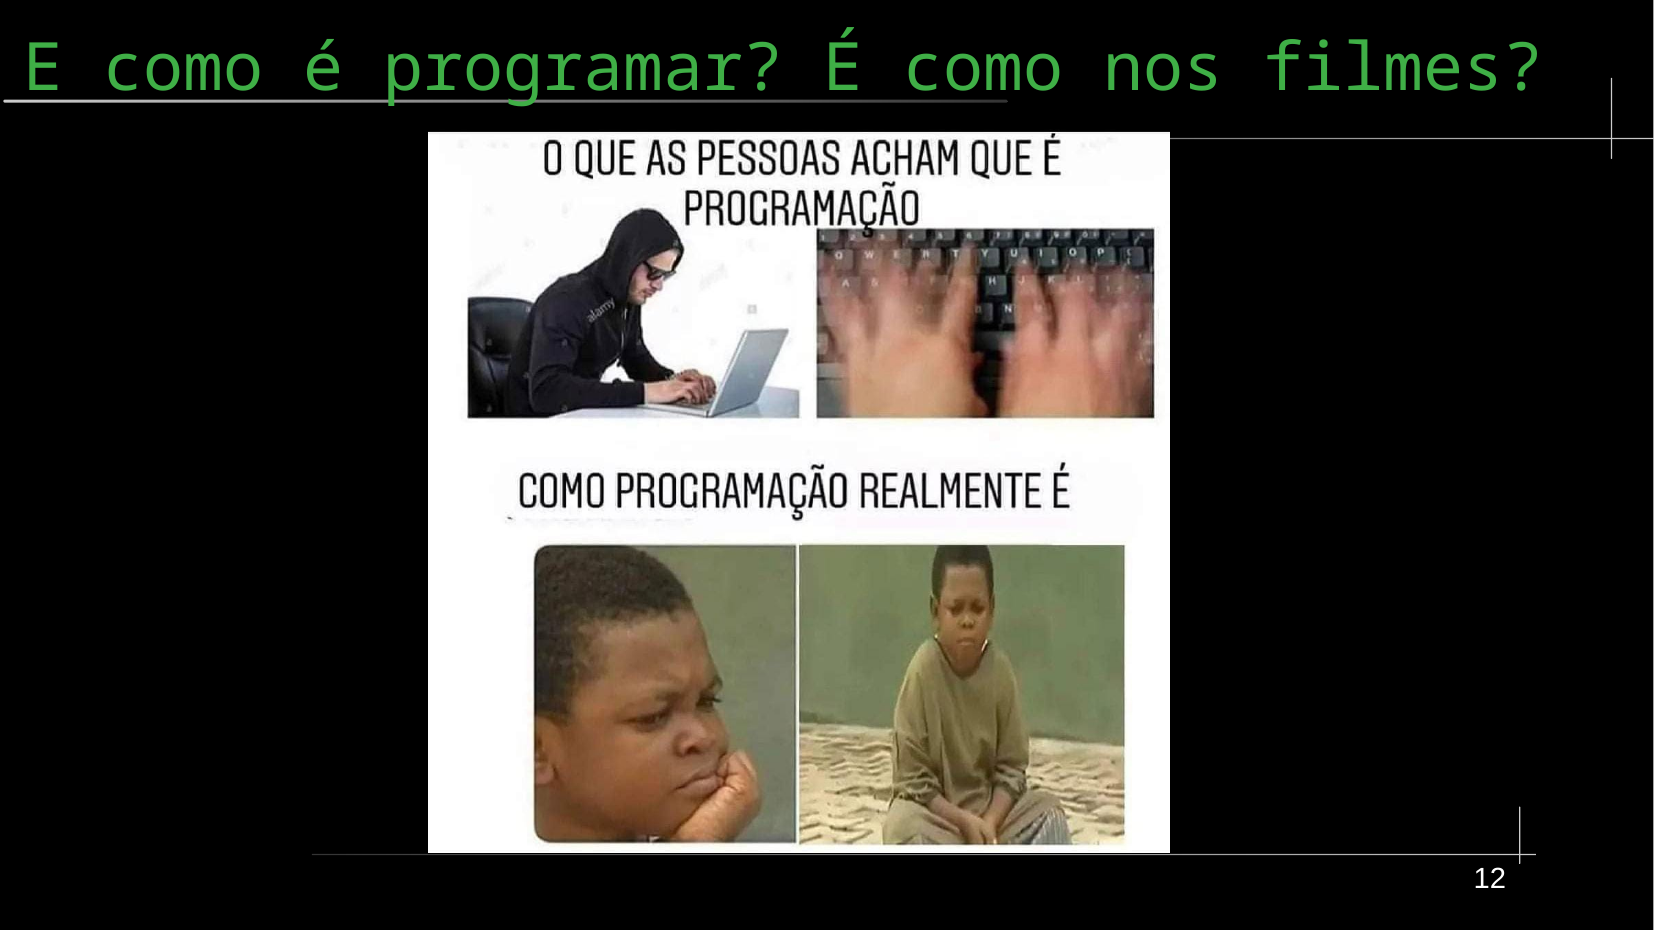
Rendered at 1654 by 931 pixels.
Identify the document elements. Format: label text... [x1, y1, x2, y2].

title E como é programar? É como nos filmes? [23, 11, 1589, 119]
picture [428, 129, 1170, 854]
